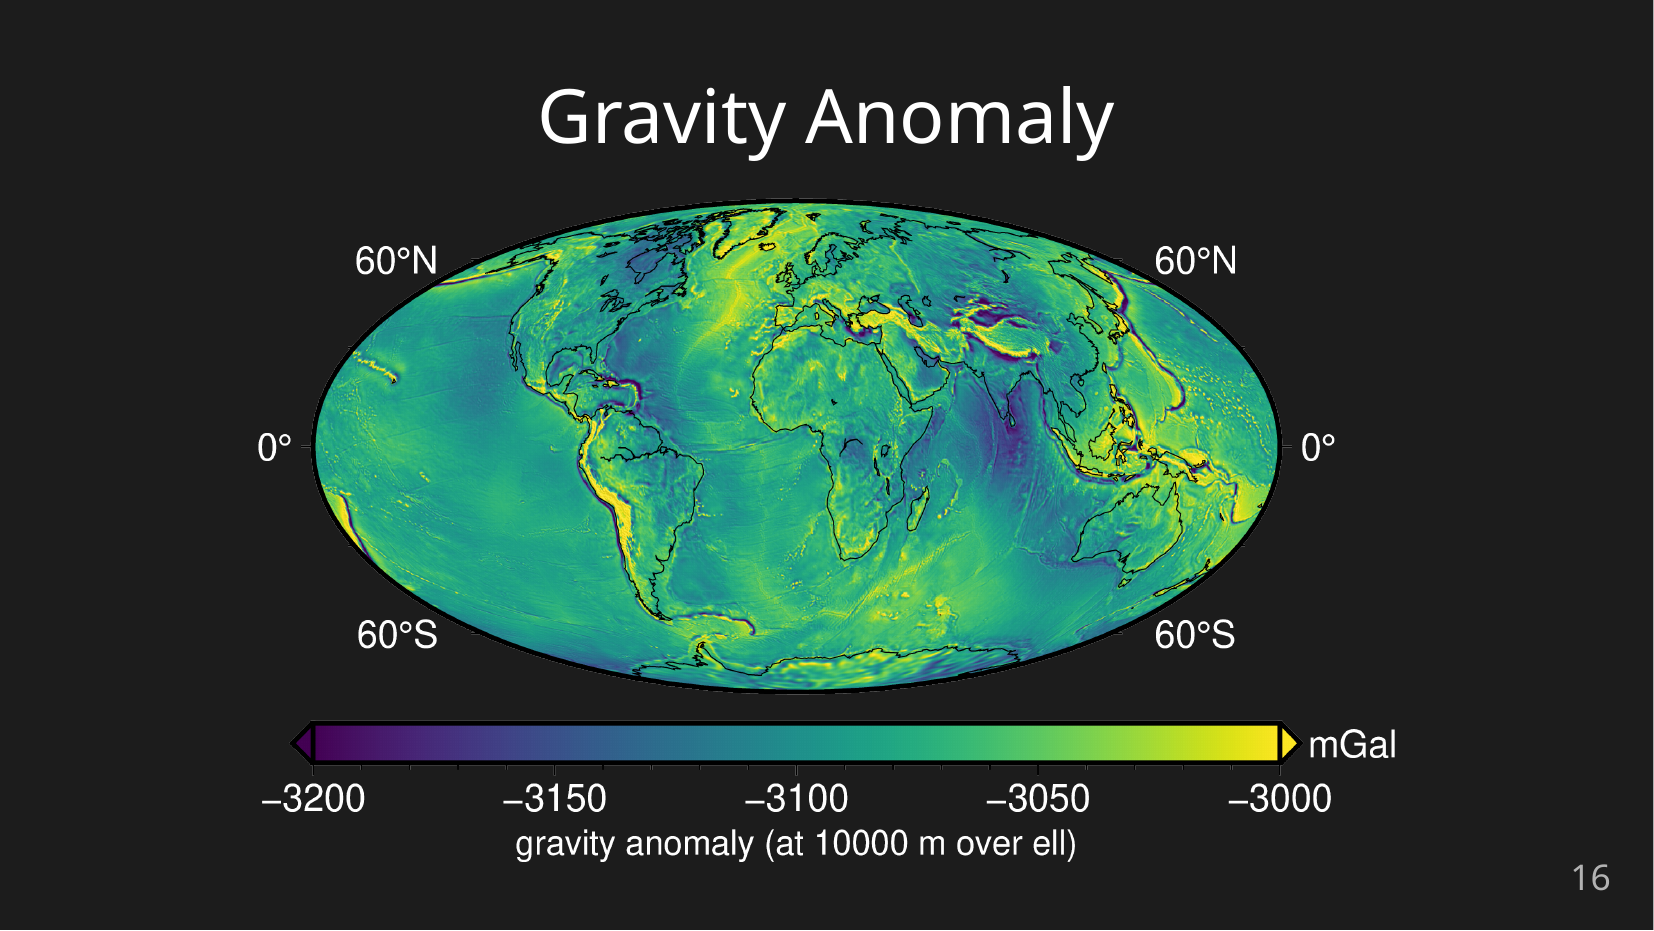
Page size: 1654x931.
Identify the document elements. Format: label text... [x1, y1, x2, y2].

title Gravity Anomaly [82, 37, 1571, 193]
picture [258, 198, 1395, 863]
text_box <number> [1409, 845, 1626, 916]
